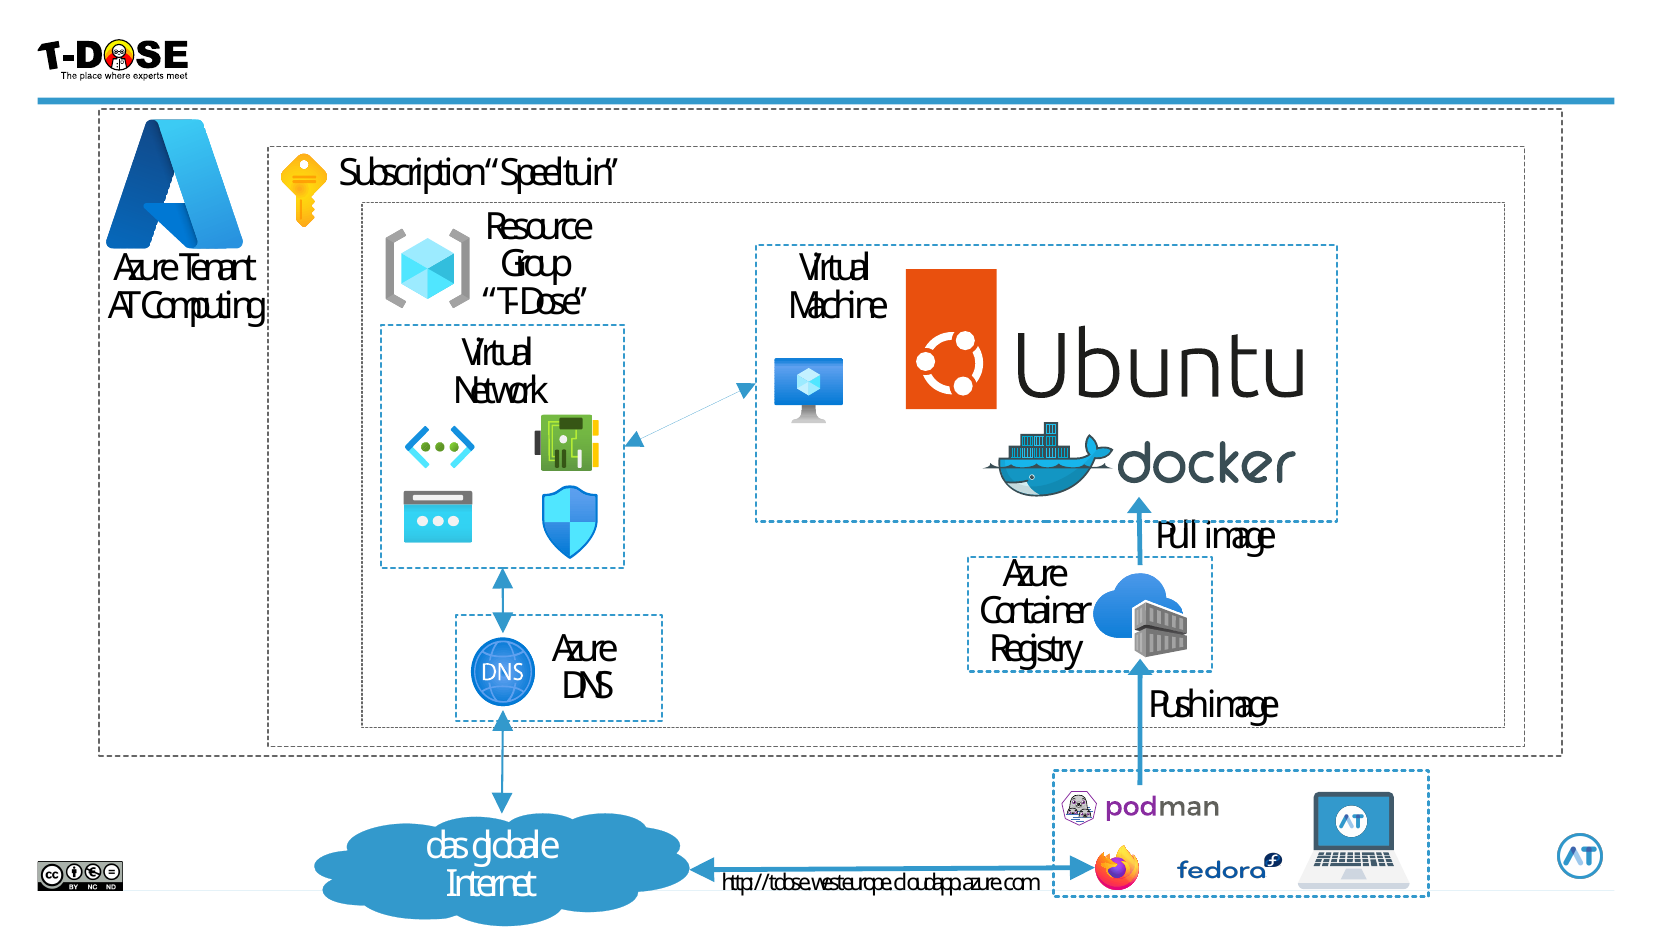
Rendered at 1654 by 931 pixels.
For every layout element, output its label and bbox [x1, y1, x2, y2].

picture [37, 107, 1603, 927]
